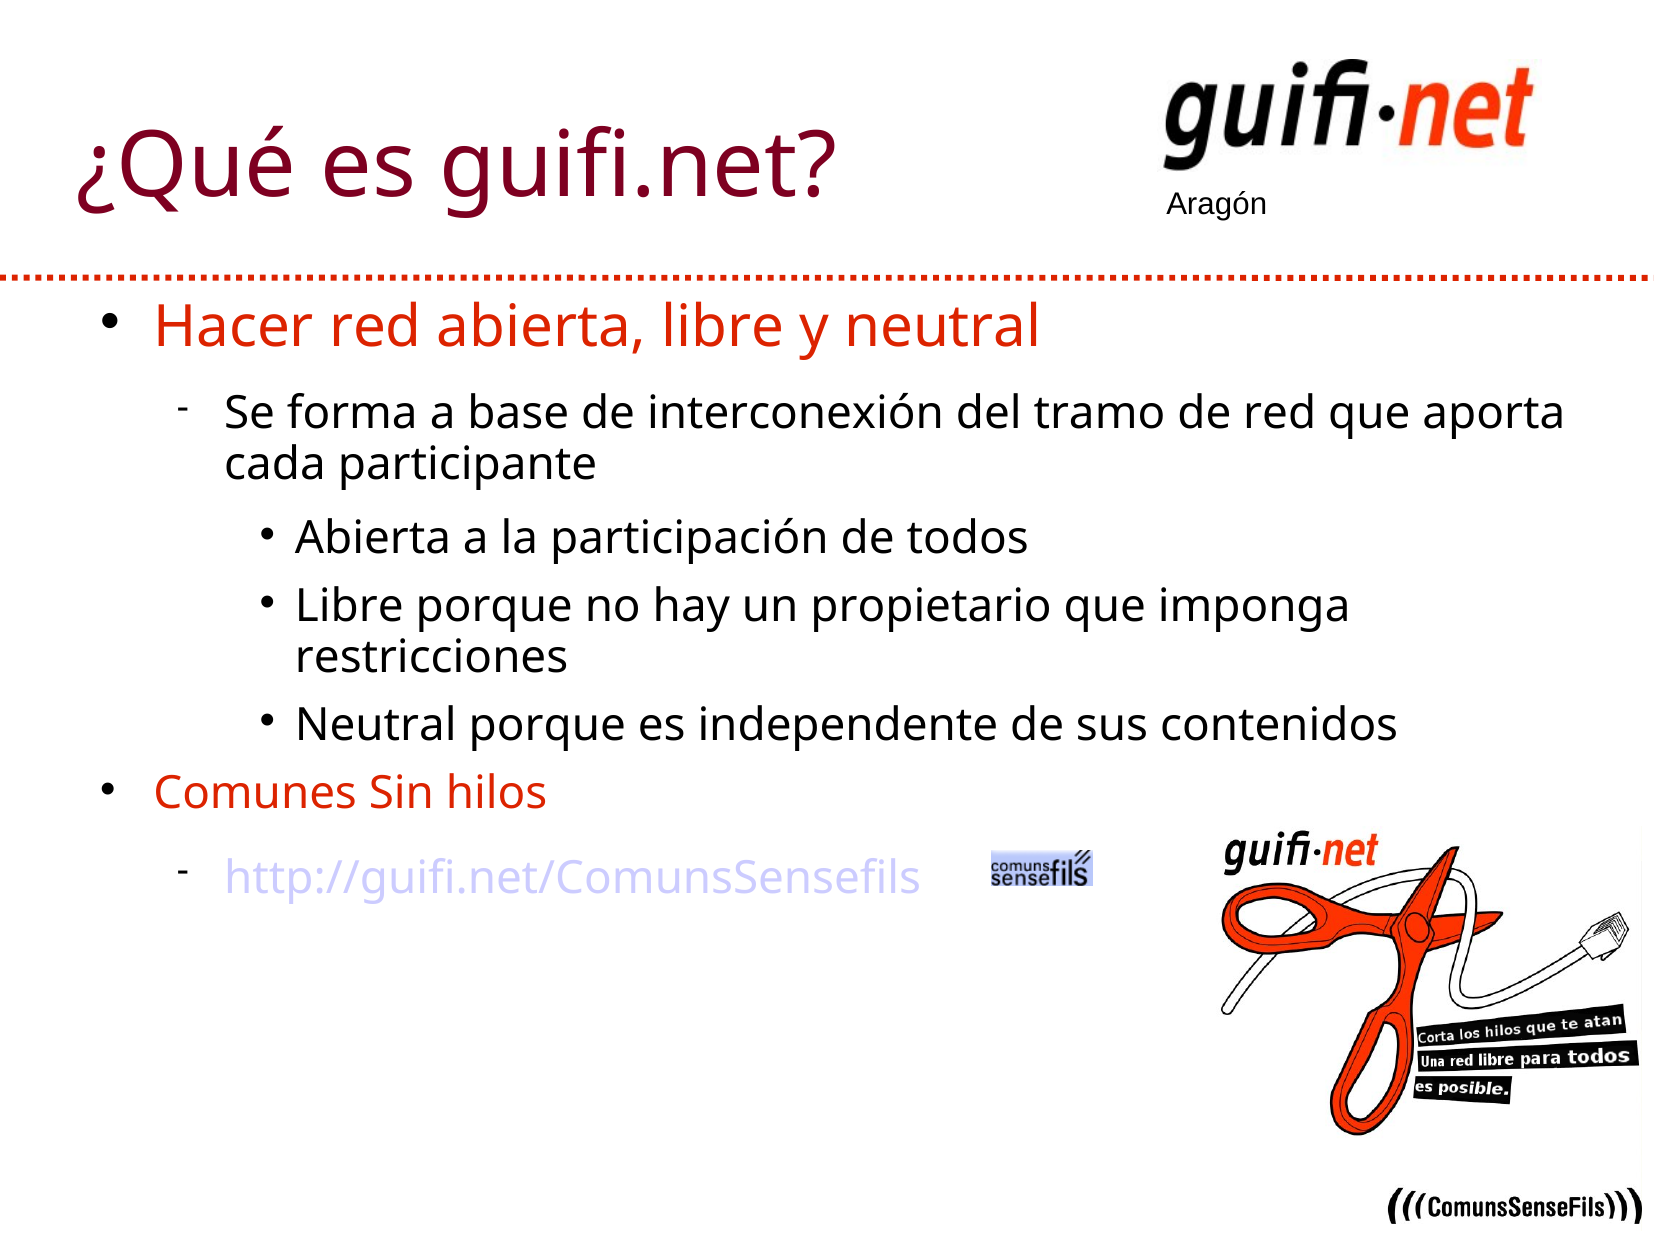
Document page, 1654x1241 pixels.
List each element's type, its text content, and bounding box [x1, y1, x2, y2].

list Hacer red abierta, libre y neutral Se forma a base de interconexión del tramo de red que aporta cada participante Abierta a la participación de todos Libre porque no hay un propietario que imponga restricciones Neutral porque es independente de sus contenidos Comunes Sin hilos http://guifi.net/ComunsSensefils [82, 290, 1571, 1094]
picture [991, 850, 1093, 886]
title ¿Qué es guifi.net? [76, 66, 1093, 259]
picture [1210, 826, 1642, 1231]
picture [1157, 59, 1542, 172]
